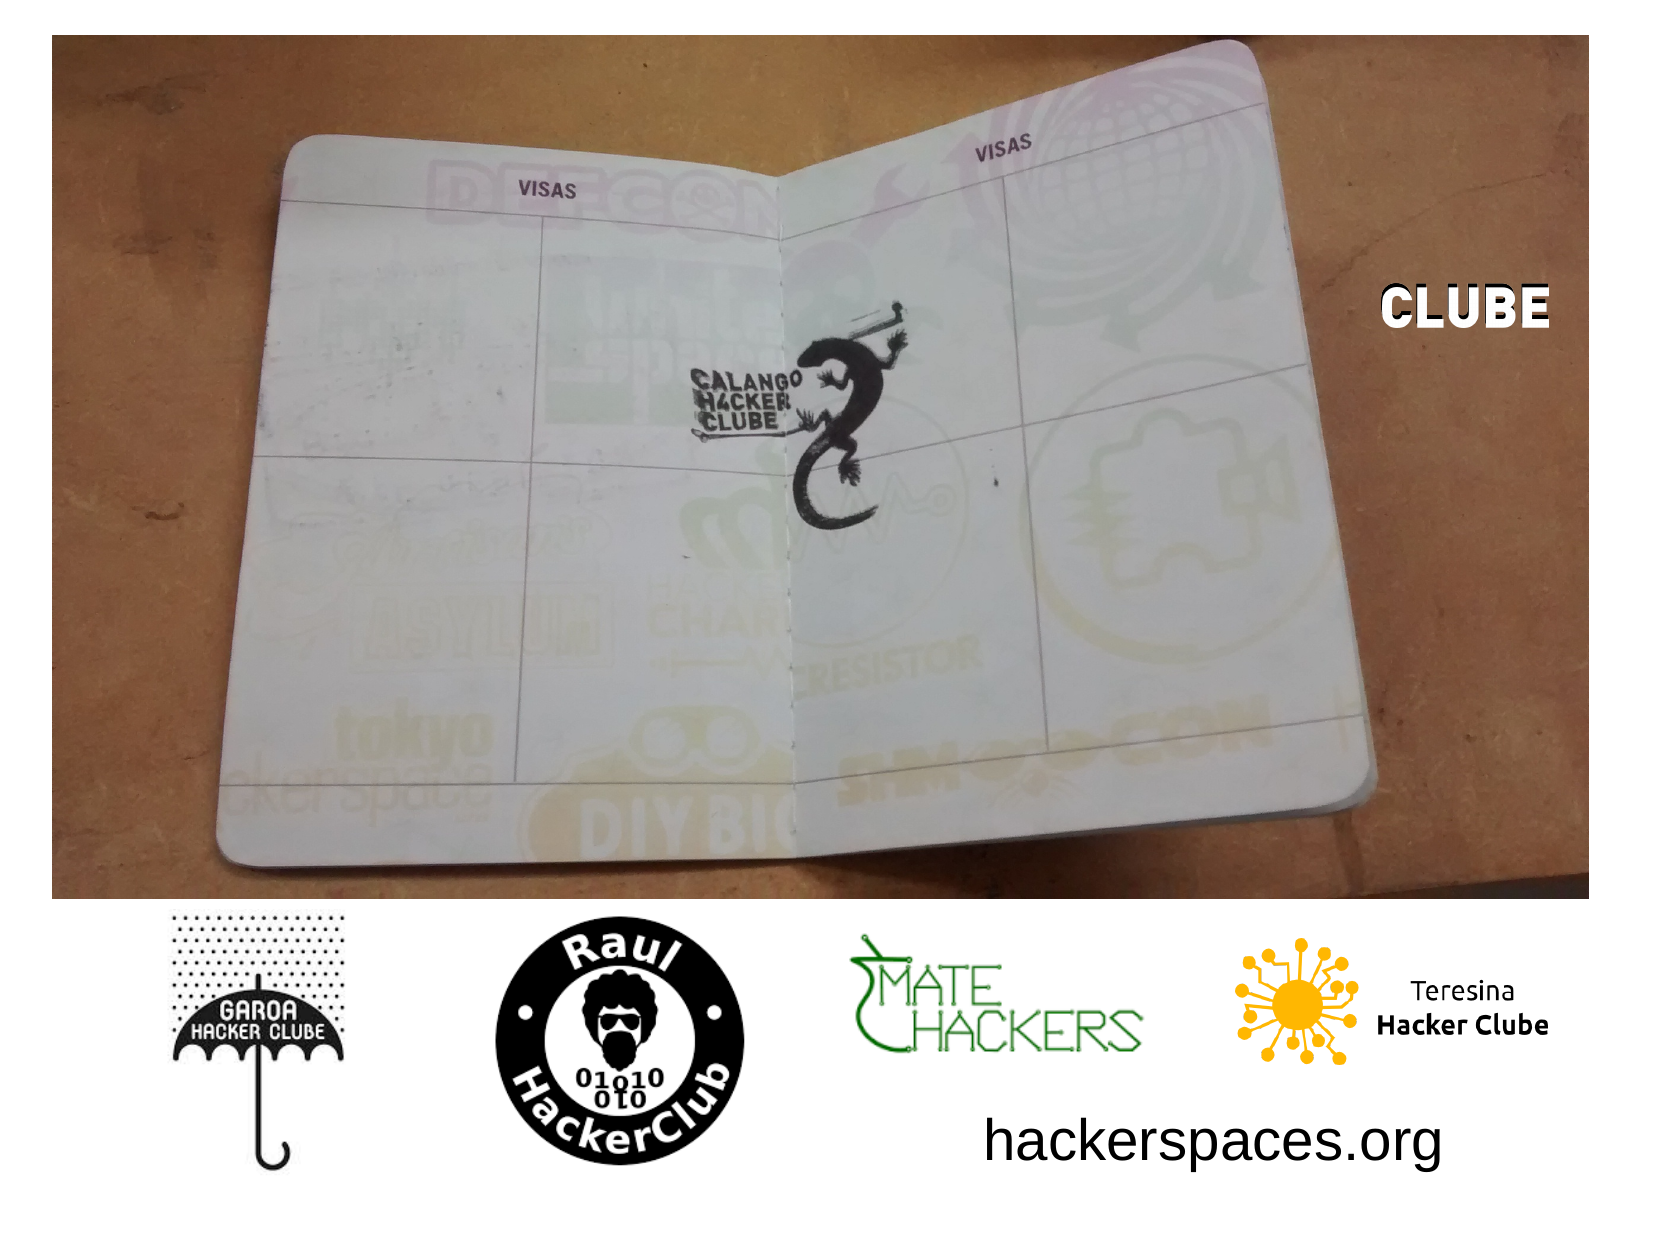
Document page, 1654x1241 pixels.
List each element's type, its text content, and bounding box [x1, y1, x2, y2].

picture [79, 909, 438, 1178]
picture [1235, 938, 1548, 1066]
picture [845, 932, 1146, 1058]
text_box hackerspaces.org [968, 1100, 1460, 1181]
picture [52, 35, 1589, 1183]
